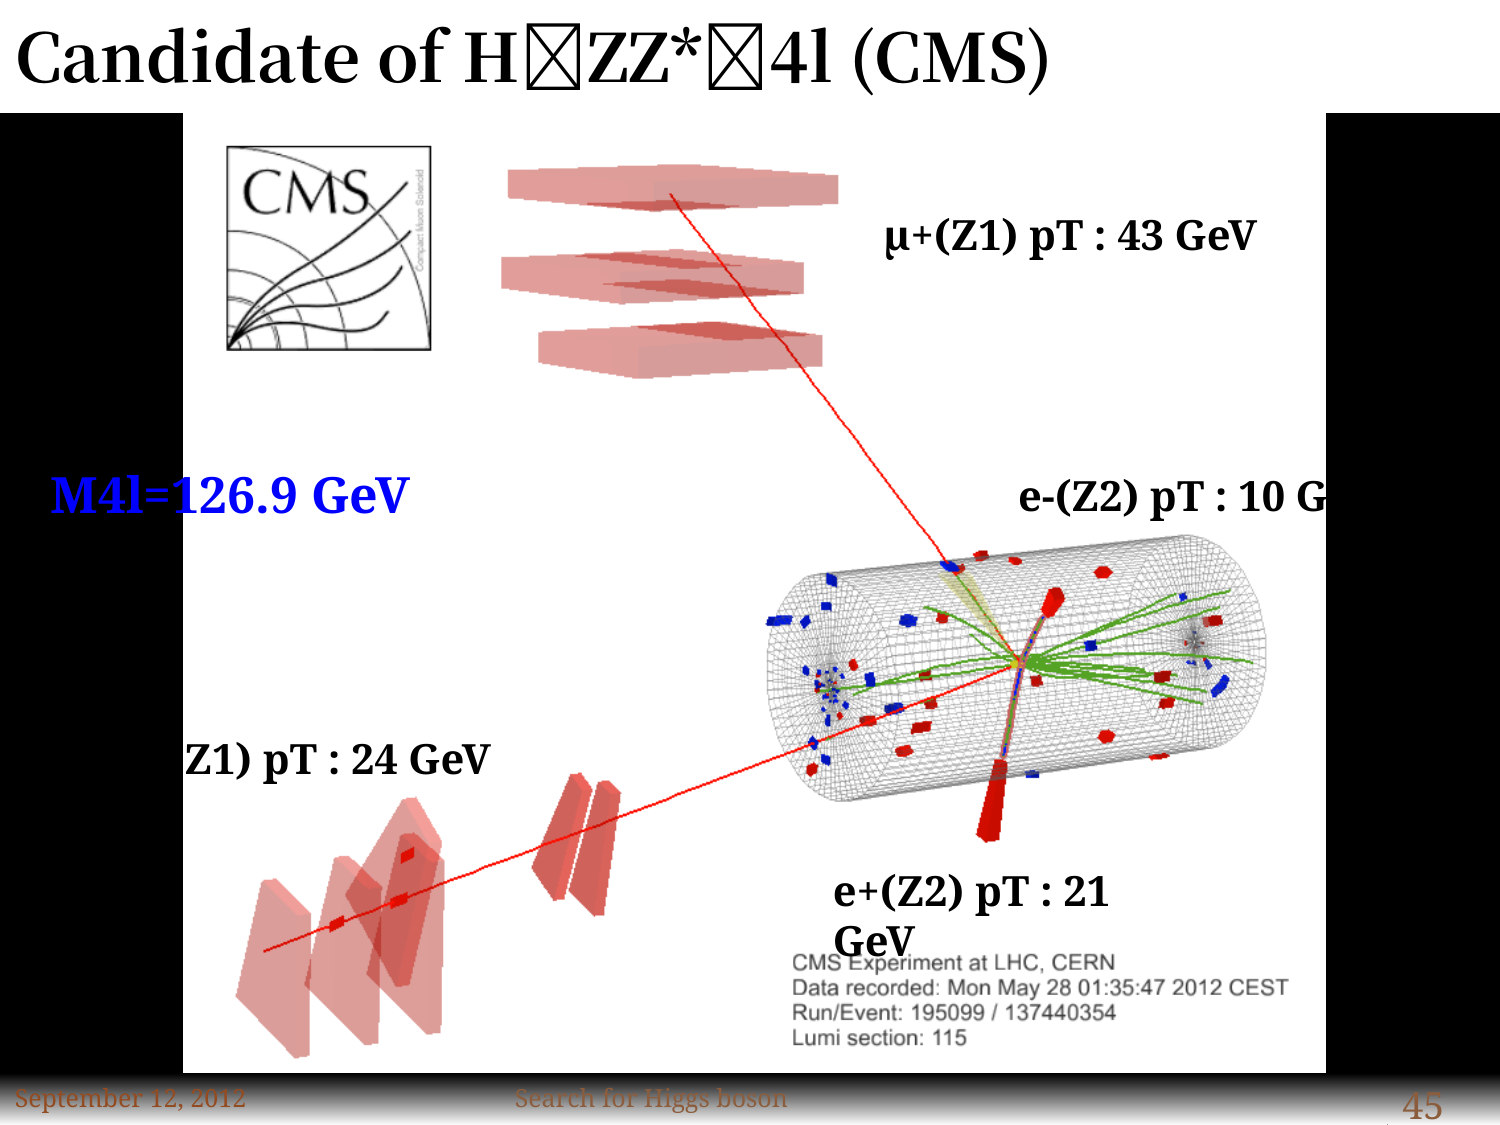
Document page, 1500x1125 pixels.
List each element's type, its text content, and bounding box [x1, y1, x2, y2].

text_box μ+(Z1) pT : 43 GeV [868, 201, 1294, 267]
picture [183, 113, 1326, 1073]
text_box M4l=126.9 GeV [36, 456, 449, 531]
text_box e-(Z2) pT : 10 GeV [1003, 462, 1424, 528]
title Candidate of HZZ*4l (CMS) [0, 0, 1500, 113]
text_box e+(Z2) pT : 21 GeV [818, 857, 1217, 973]
text_box μ-(Z1) pT : 24 GeV [112, 725, 525, 790]
slide_number <number> [1387, 1074, 1500, 1125]
footer Search for Higgs boson [500, 1074, 1387, 1125]
slide_number September 12, 2012 [0, 1074, 500, 1125]
